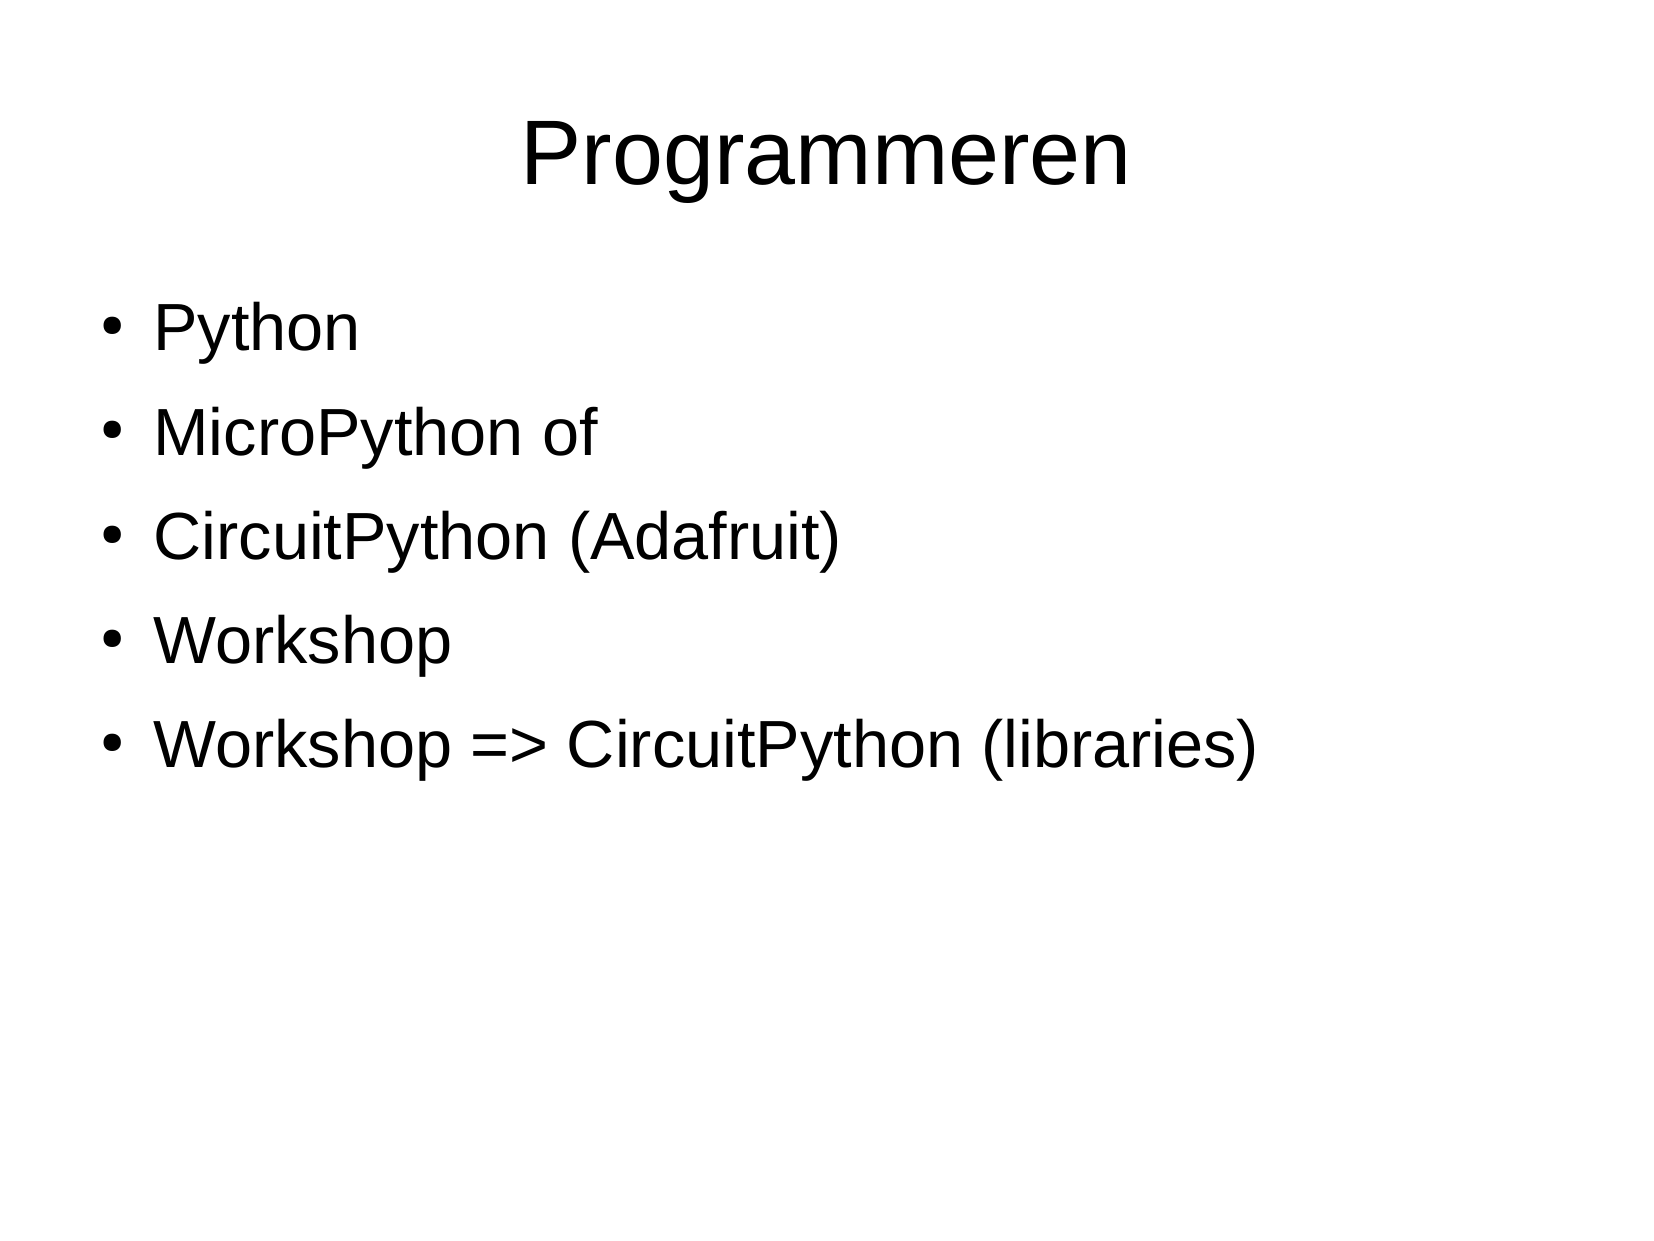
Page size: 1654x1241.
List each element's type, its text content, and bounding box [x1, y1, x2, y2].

title Programmeren [82, 49, 1571, 257]
list Python MicroPython of CircuitPython (Adafruit) Workshop Workshop => CircuitPython (libraries) [82, 290, 1591, 1010]
